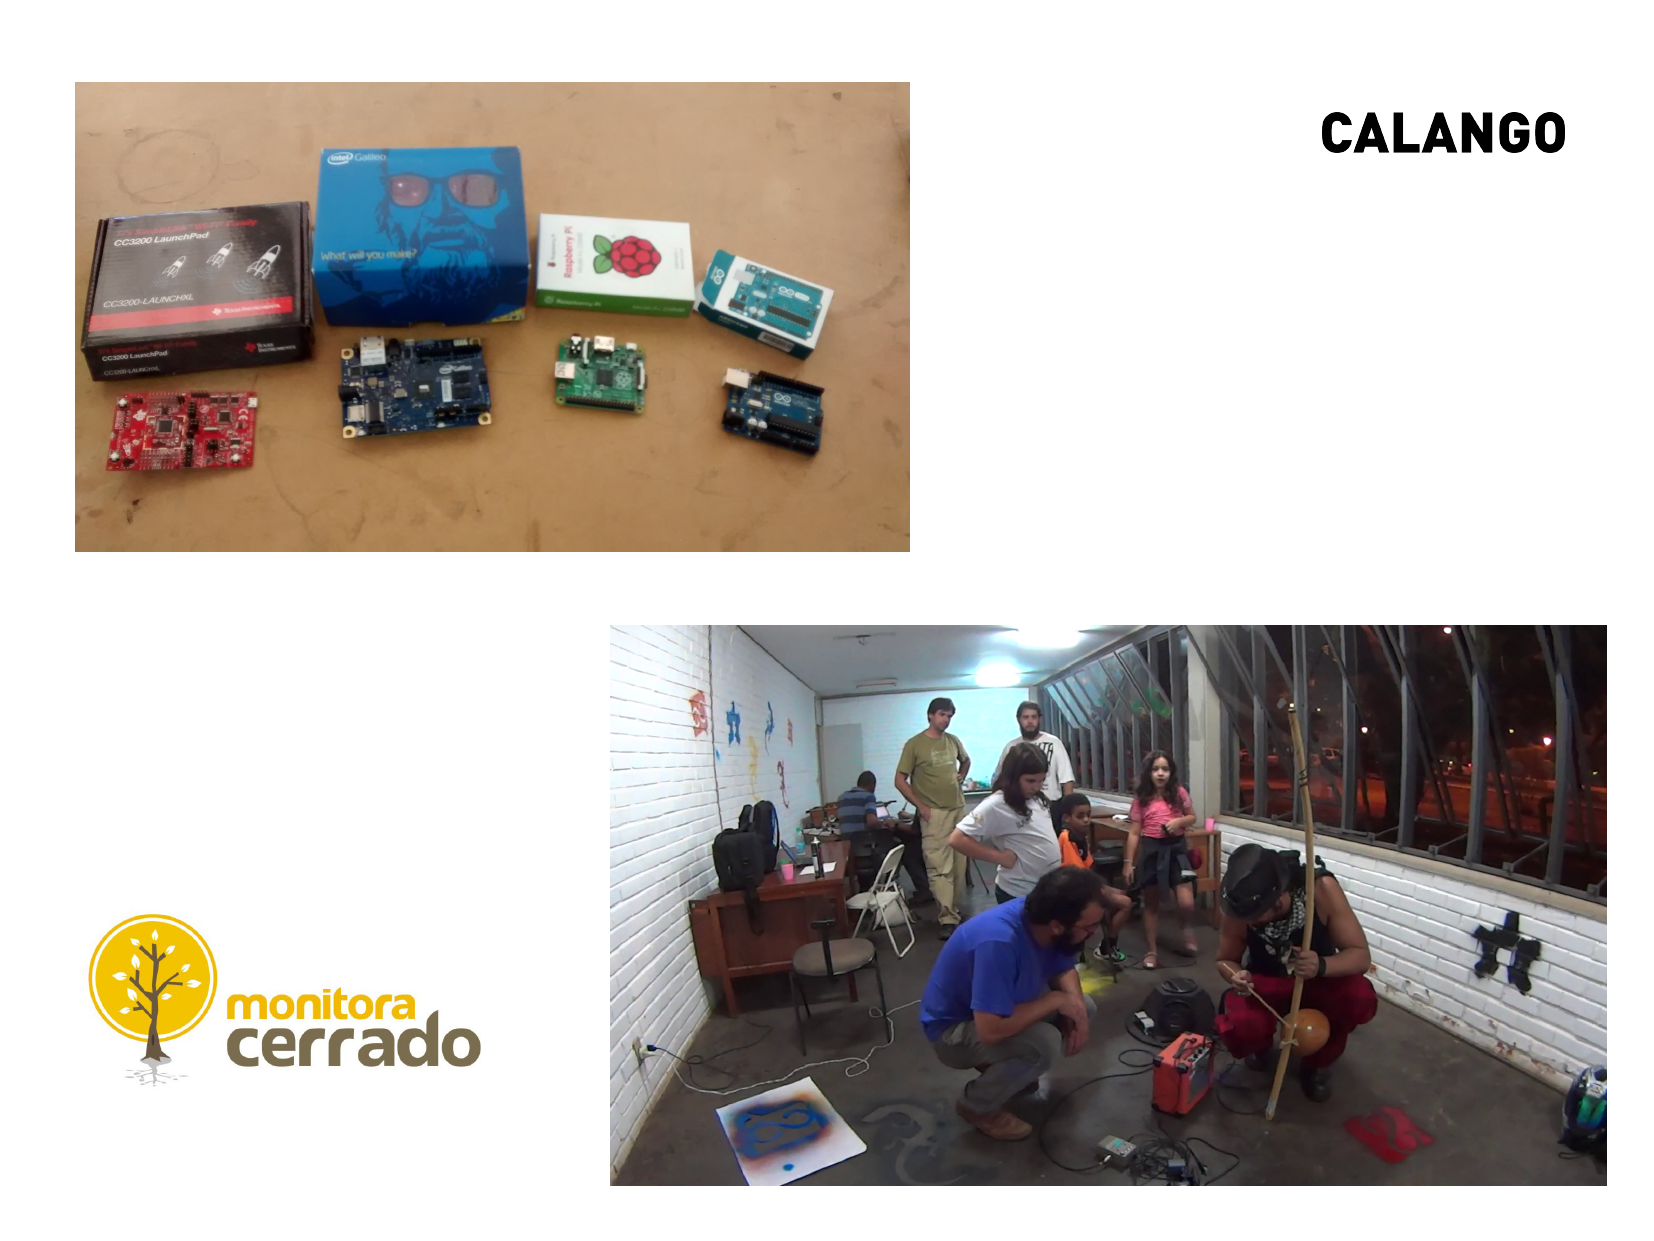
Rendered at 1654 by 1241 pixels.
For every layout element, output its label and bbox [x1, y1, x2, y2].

picture [75, 82, 910, 552]
picture [1322, 112, 1565, 153]
picture [69, 862, 497, 1149]
picture [610, 625, 1607, 1186]
